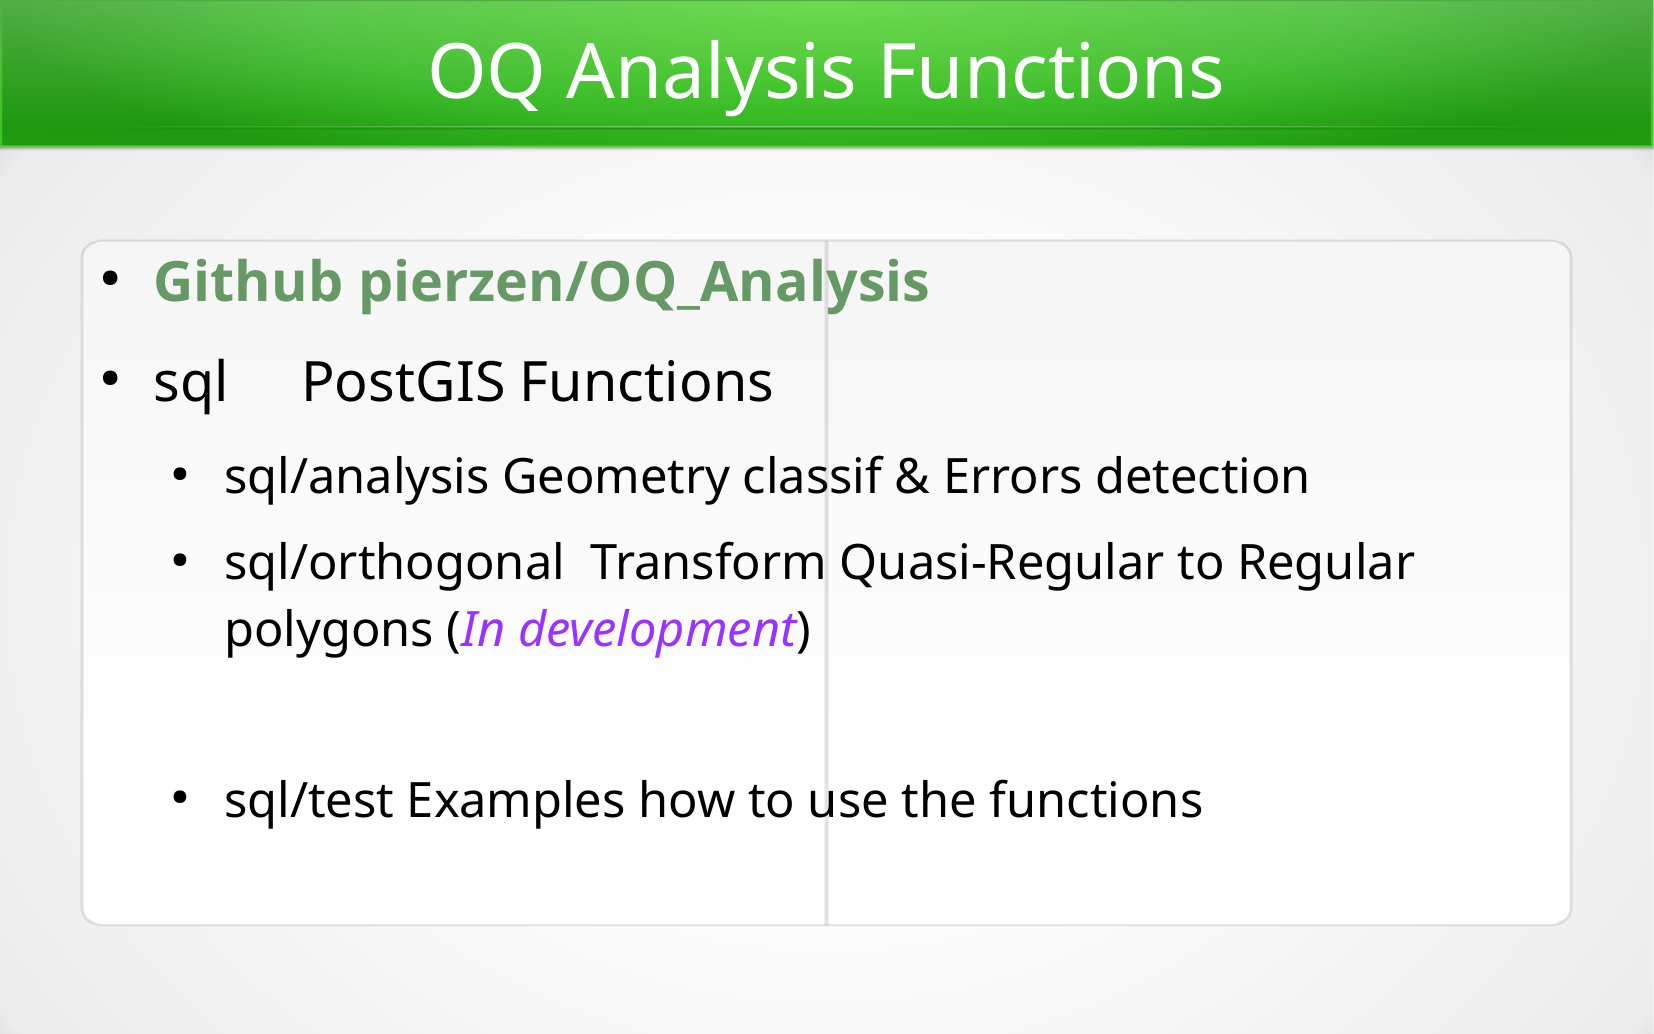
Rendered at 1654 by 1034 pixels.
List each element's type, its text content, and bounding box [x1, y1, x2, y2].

list Github pierzen/OQ_Analysis sql PostGIS Functions sql/analysis Geometry classif & Errors detection sql/orthogonal Transform Quasi-Regular to Regular polygons (In development) sql/test Examples how to use the functions [82, 241, 1571, 926]
title OQ Analysis Functions [82, 9, 1571, 128]
picture [0, 0, 1654, 1034]
